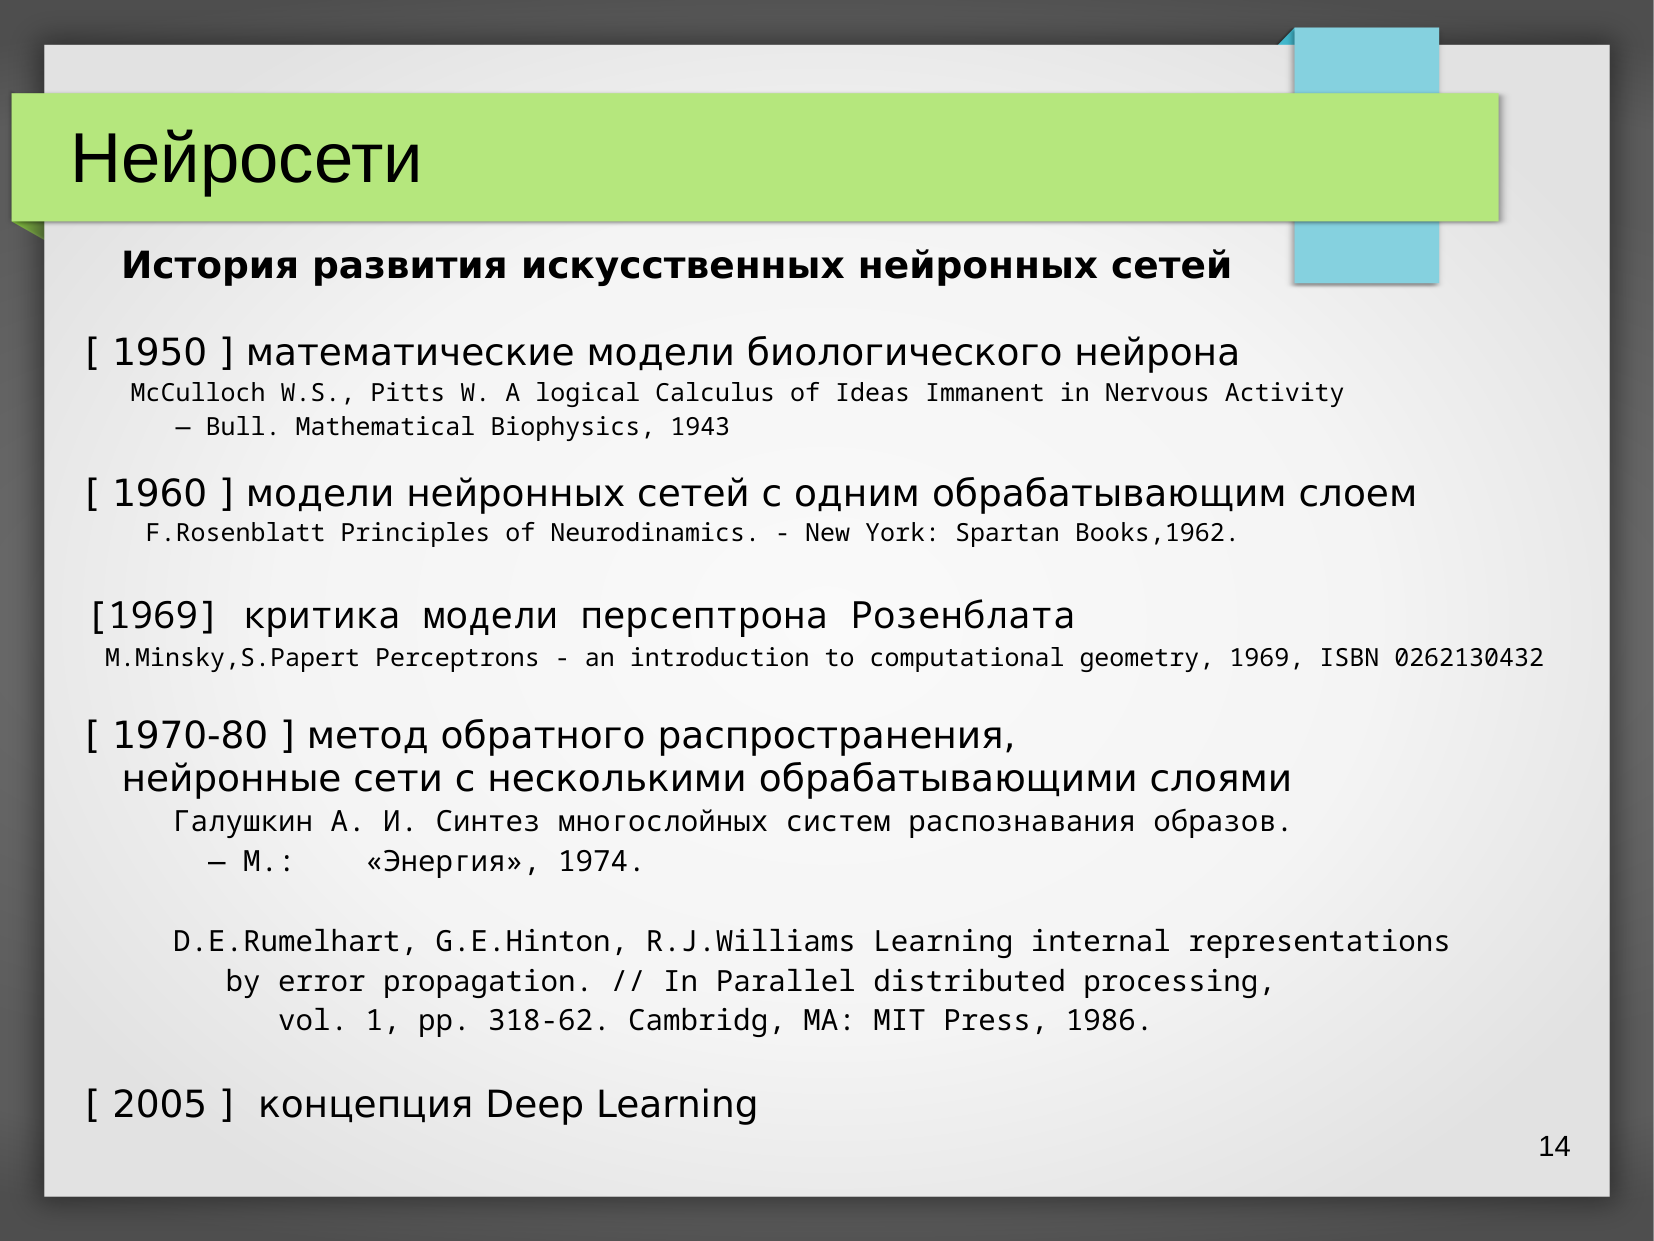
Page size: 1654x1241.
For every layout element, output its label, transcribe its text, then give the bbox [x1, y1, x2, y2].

text_box История развития искусственных нейронных сетей [ 1950 ] математические модели биологического нейрона McCulloch W.S., Pitts W. A logical Calculus of Ideas Immanent in Nervous Activity — Bull. Mathematical Biophysics, 1943 [ 1960 ] модели нейронных сетей с одним обрабатывающим слоем F.Rosenblatt Principles of Neurodinamics. - New York: Spartan Books,1962. [1969] критика модели персептрона Розенблата M.Minsky,S.Papert Perceptrons - an introduction to computational geometry, 1969, ISBN 0262130432 [ 1970-80 ] метод обратного распространения, нейронные сети с несколькими обрабатывающими слоями Галушкин А. И. Синтез многослойных систем распознавания образов. — М.: «Энергия», 1974. D.E.Rumelhart, G.E.Hinton, R.J.Williams Learning internal representations by error propagation. // In Parallel distributed processing, vol. 1, pp. 318-62. Cambridg, MA: MIT Press, 1986. [ 2005 ] концепция Deep Learning [70, 236, 1595, 1134]
picture [0, 0, 1654, 1241]
title Нейросети [70, 118, 1205, 199]
